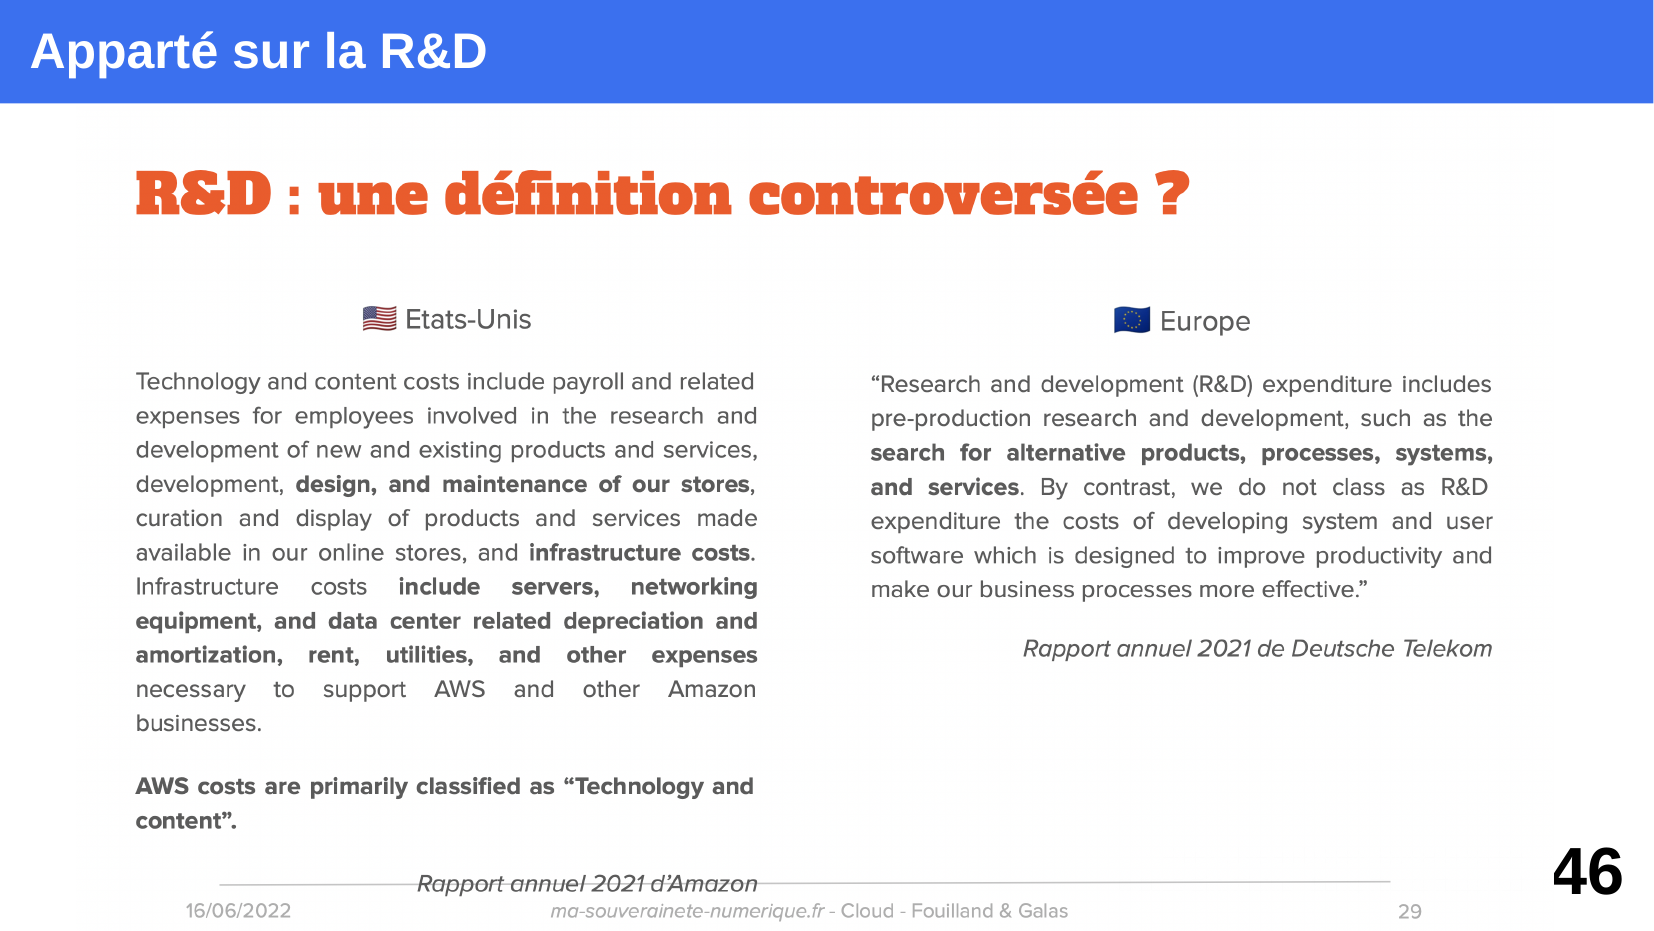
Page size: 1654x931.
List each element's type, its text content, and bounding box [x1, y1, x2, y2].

title Apparté sur la R&D [0, 0, 1654, 104]
picture [76, 106, 1554, 931]
